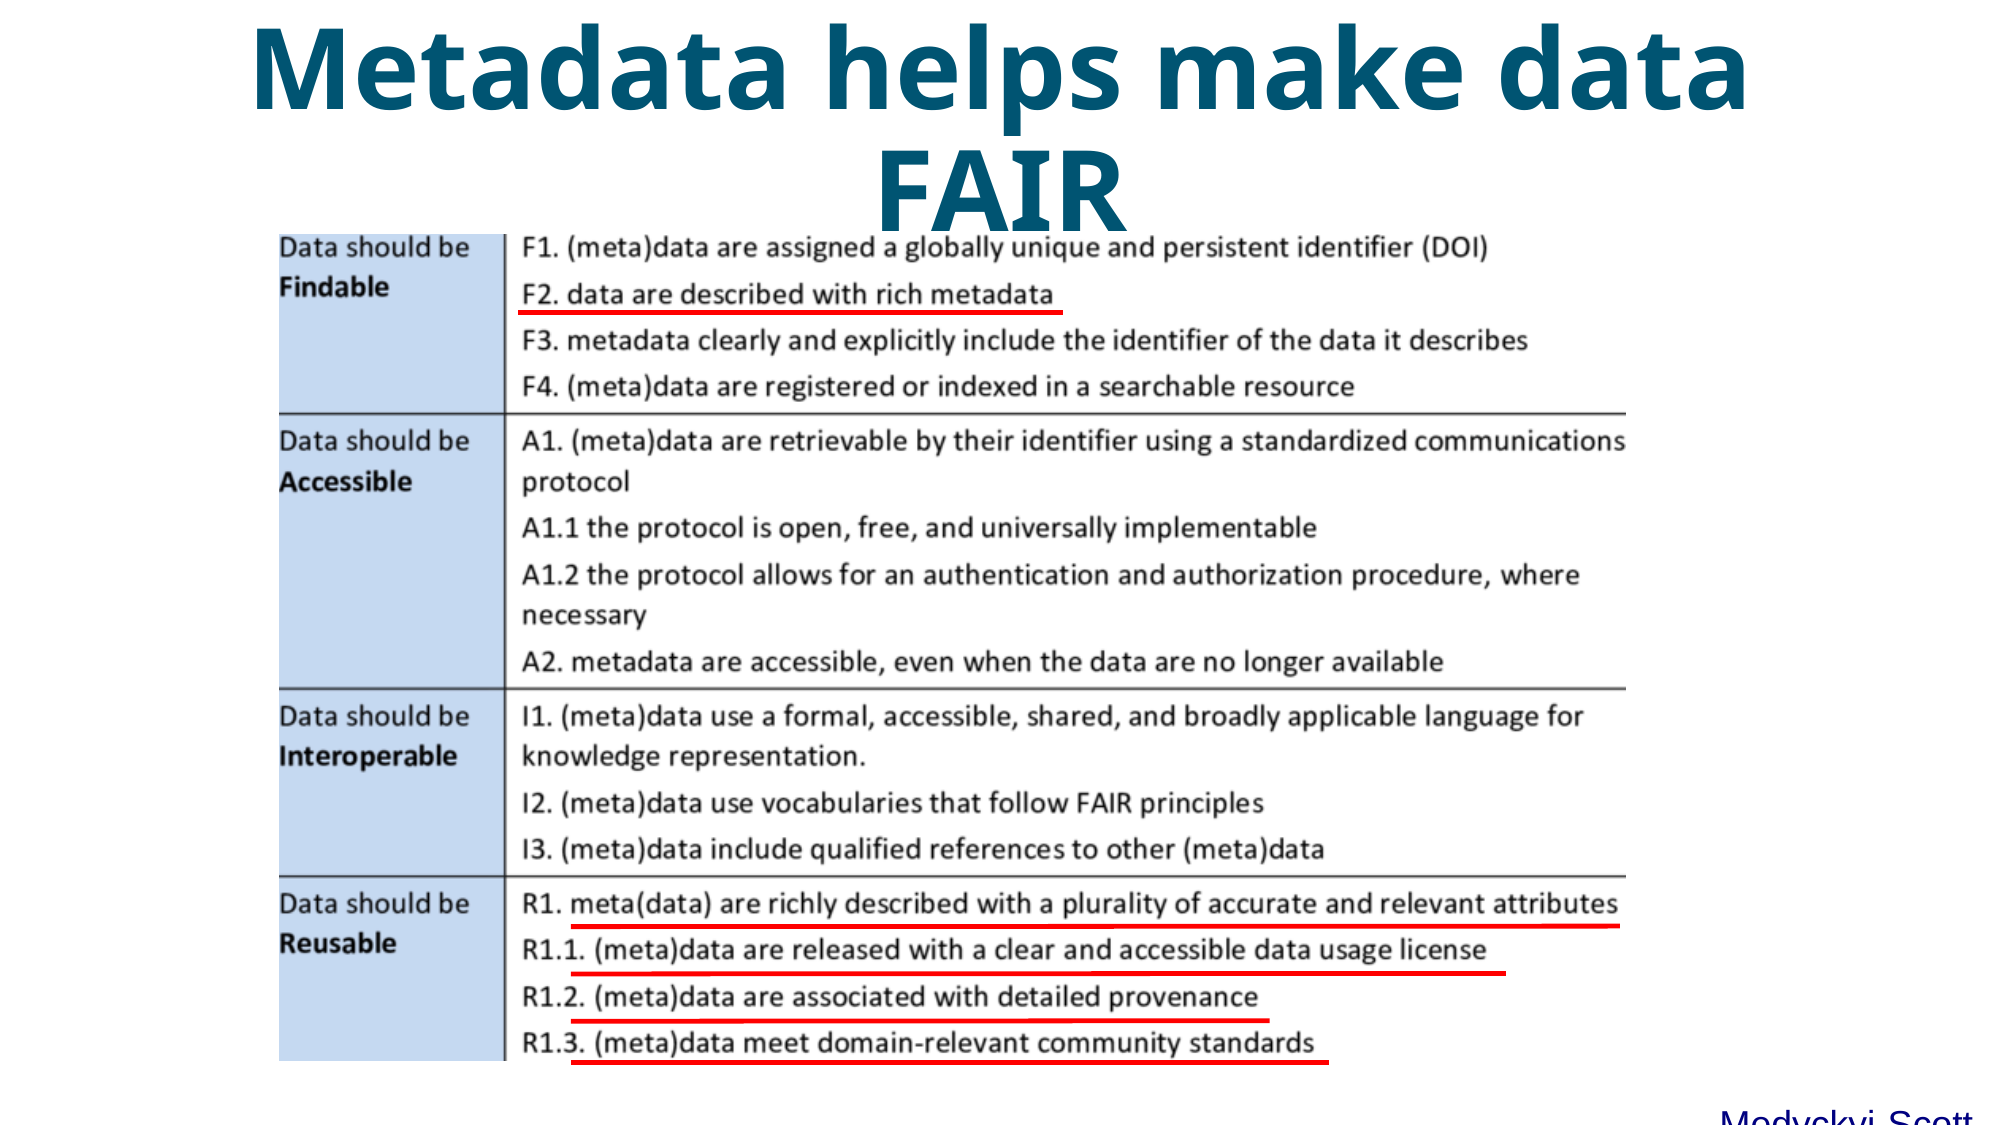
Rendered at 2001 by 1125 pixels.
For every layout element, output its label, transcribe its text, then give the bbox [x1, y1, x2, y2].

title Metadata helps make data FAIR [150, 43, 1850, 225]
text_box Medyckyj-Scott, David et al. (2016). [1704, 1092, 2000, 1125]
picture [279, 234, 1626, 1062]
